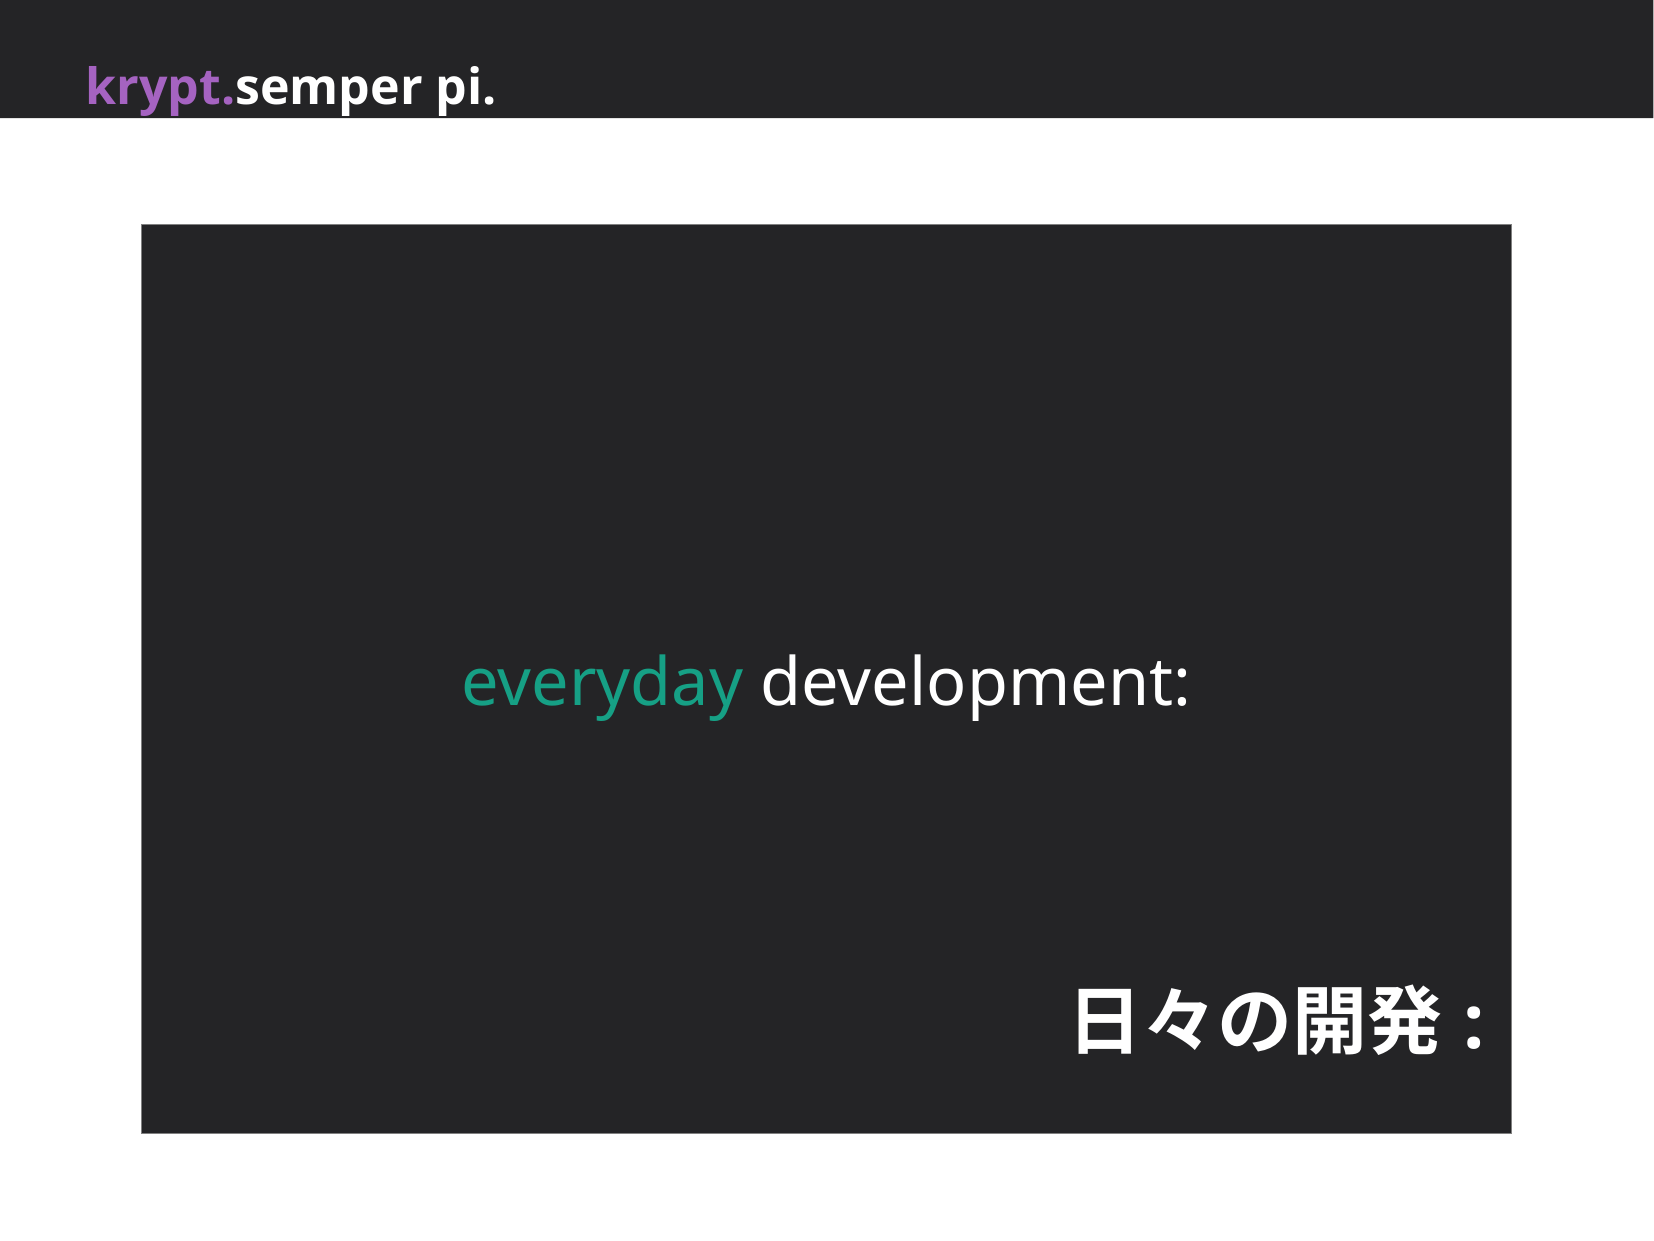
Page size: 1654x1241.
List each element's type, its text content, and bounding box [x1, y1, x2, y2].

text_box 日々の開発: [153, 909, 1501, 1123]
text_box [0, 0, 1654, 119]
text_box krypt.semper pi. [70, 43, 544, 119]
text_box [165, 531, 1441, 909]
text_box everyday development: [141, 224, 1512, 1134]
